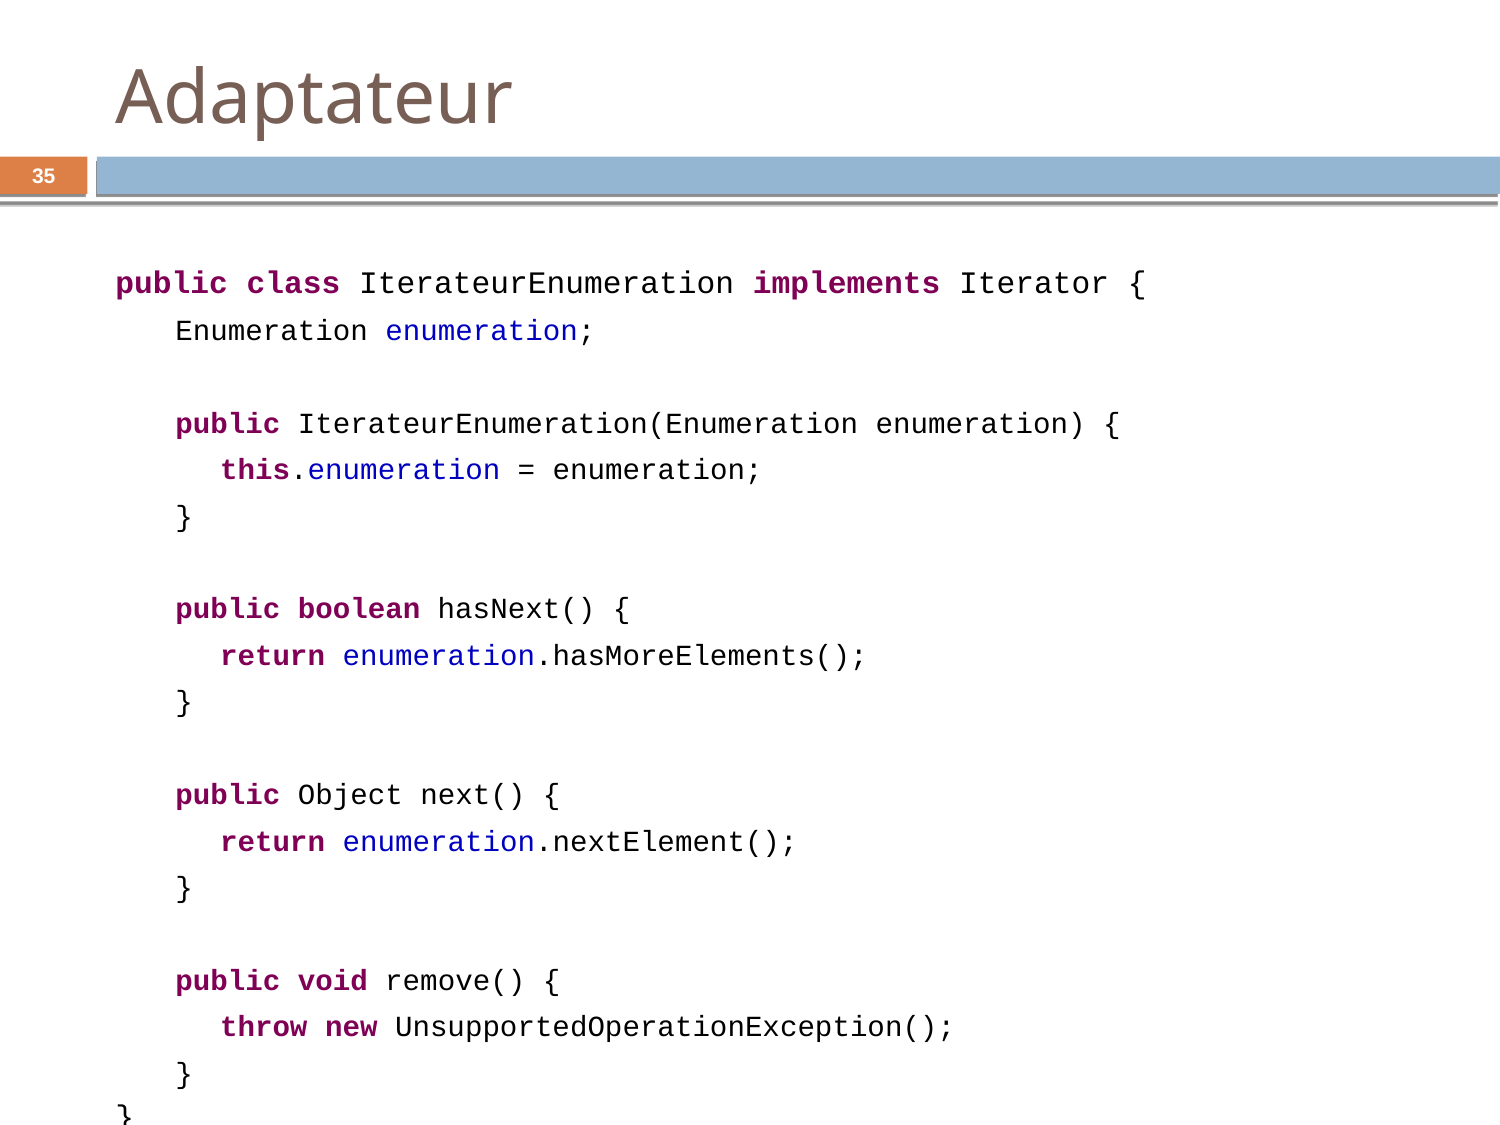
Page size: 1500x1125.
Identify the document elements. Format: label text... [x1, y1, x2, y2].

title Adaptateur [100, 37, 1438, 149]
list public class IterateurEnumeration implements Iterator { Enumeration enumeration; public IterateurEnumeration(Enumeration enumeration) { this.enumeration = enumeration; } public boolean hasNext() { return enumeration.hasMoreElements(); } public Object next() { return enumeration.nextElement(); } public void remove() { throw new UnsupportedOperationException(); } } [100, 262, 1438, 1000]
slide_number <numéro> [0, 155, 88, 196]
